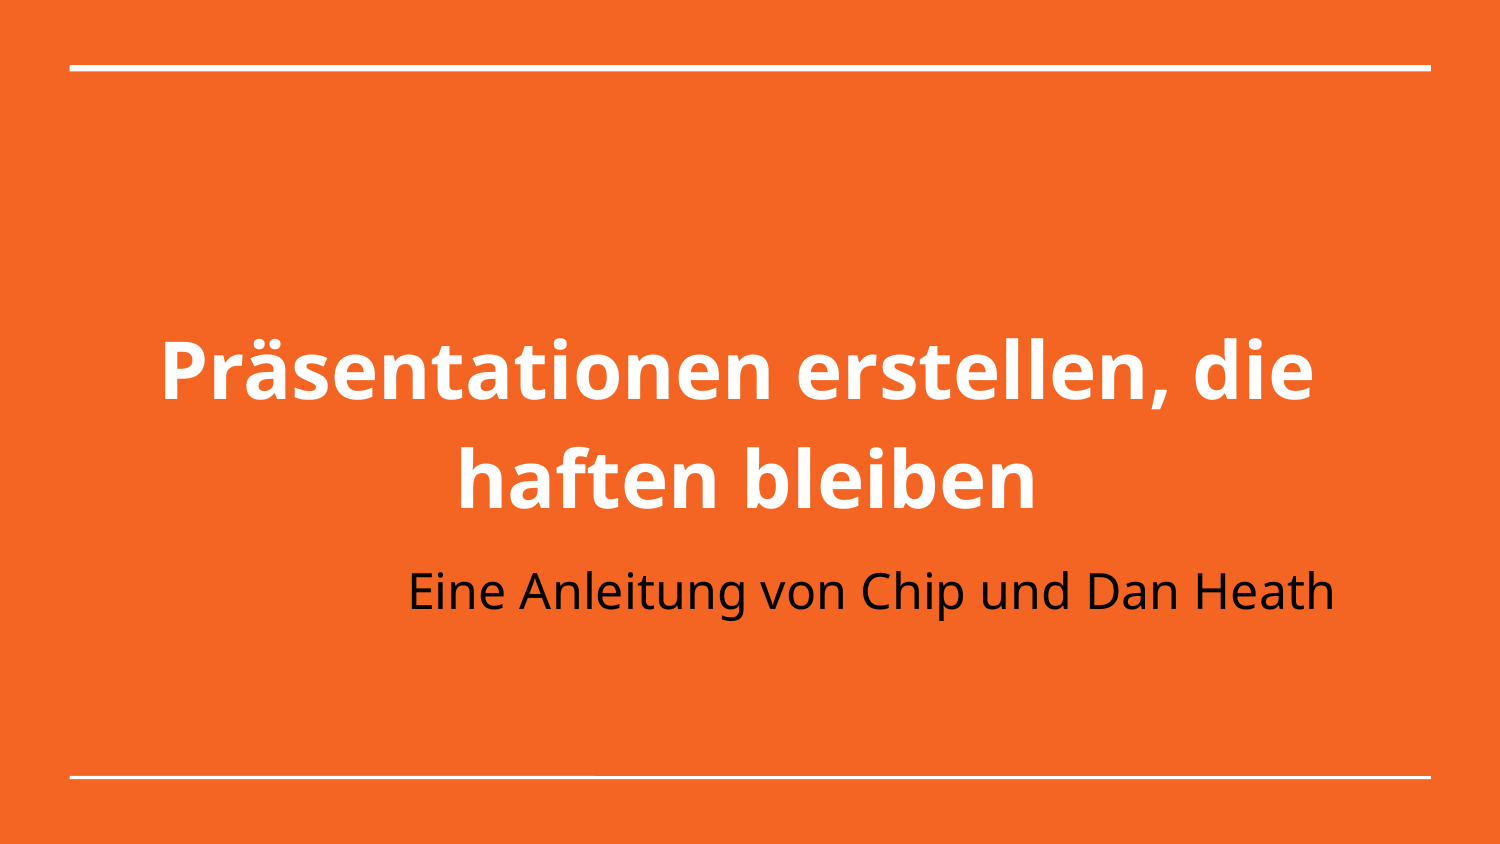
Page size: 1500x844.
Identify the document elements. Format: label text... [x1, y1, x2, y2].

subtitle Eine Anleitung von Chip und Dan Heath [392, 531, 1431, 735]
title Präsentationen erstellen, die haften bleiben [66, 296, 1428, 550]
